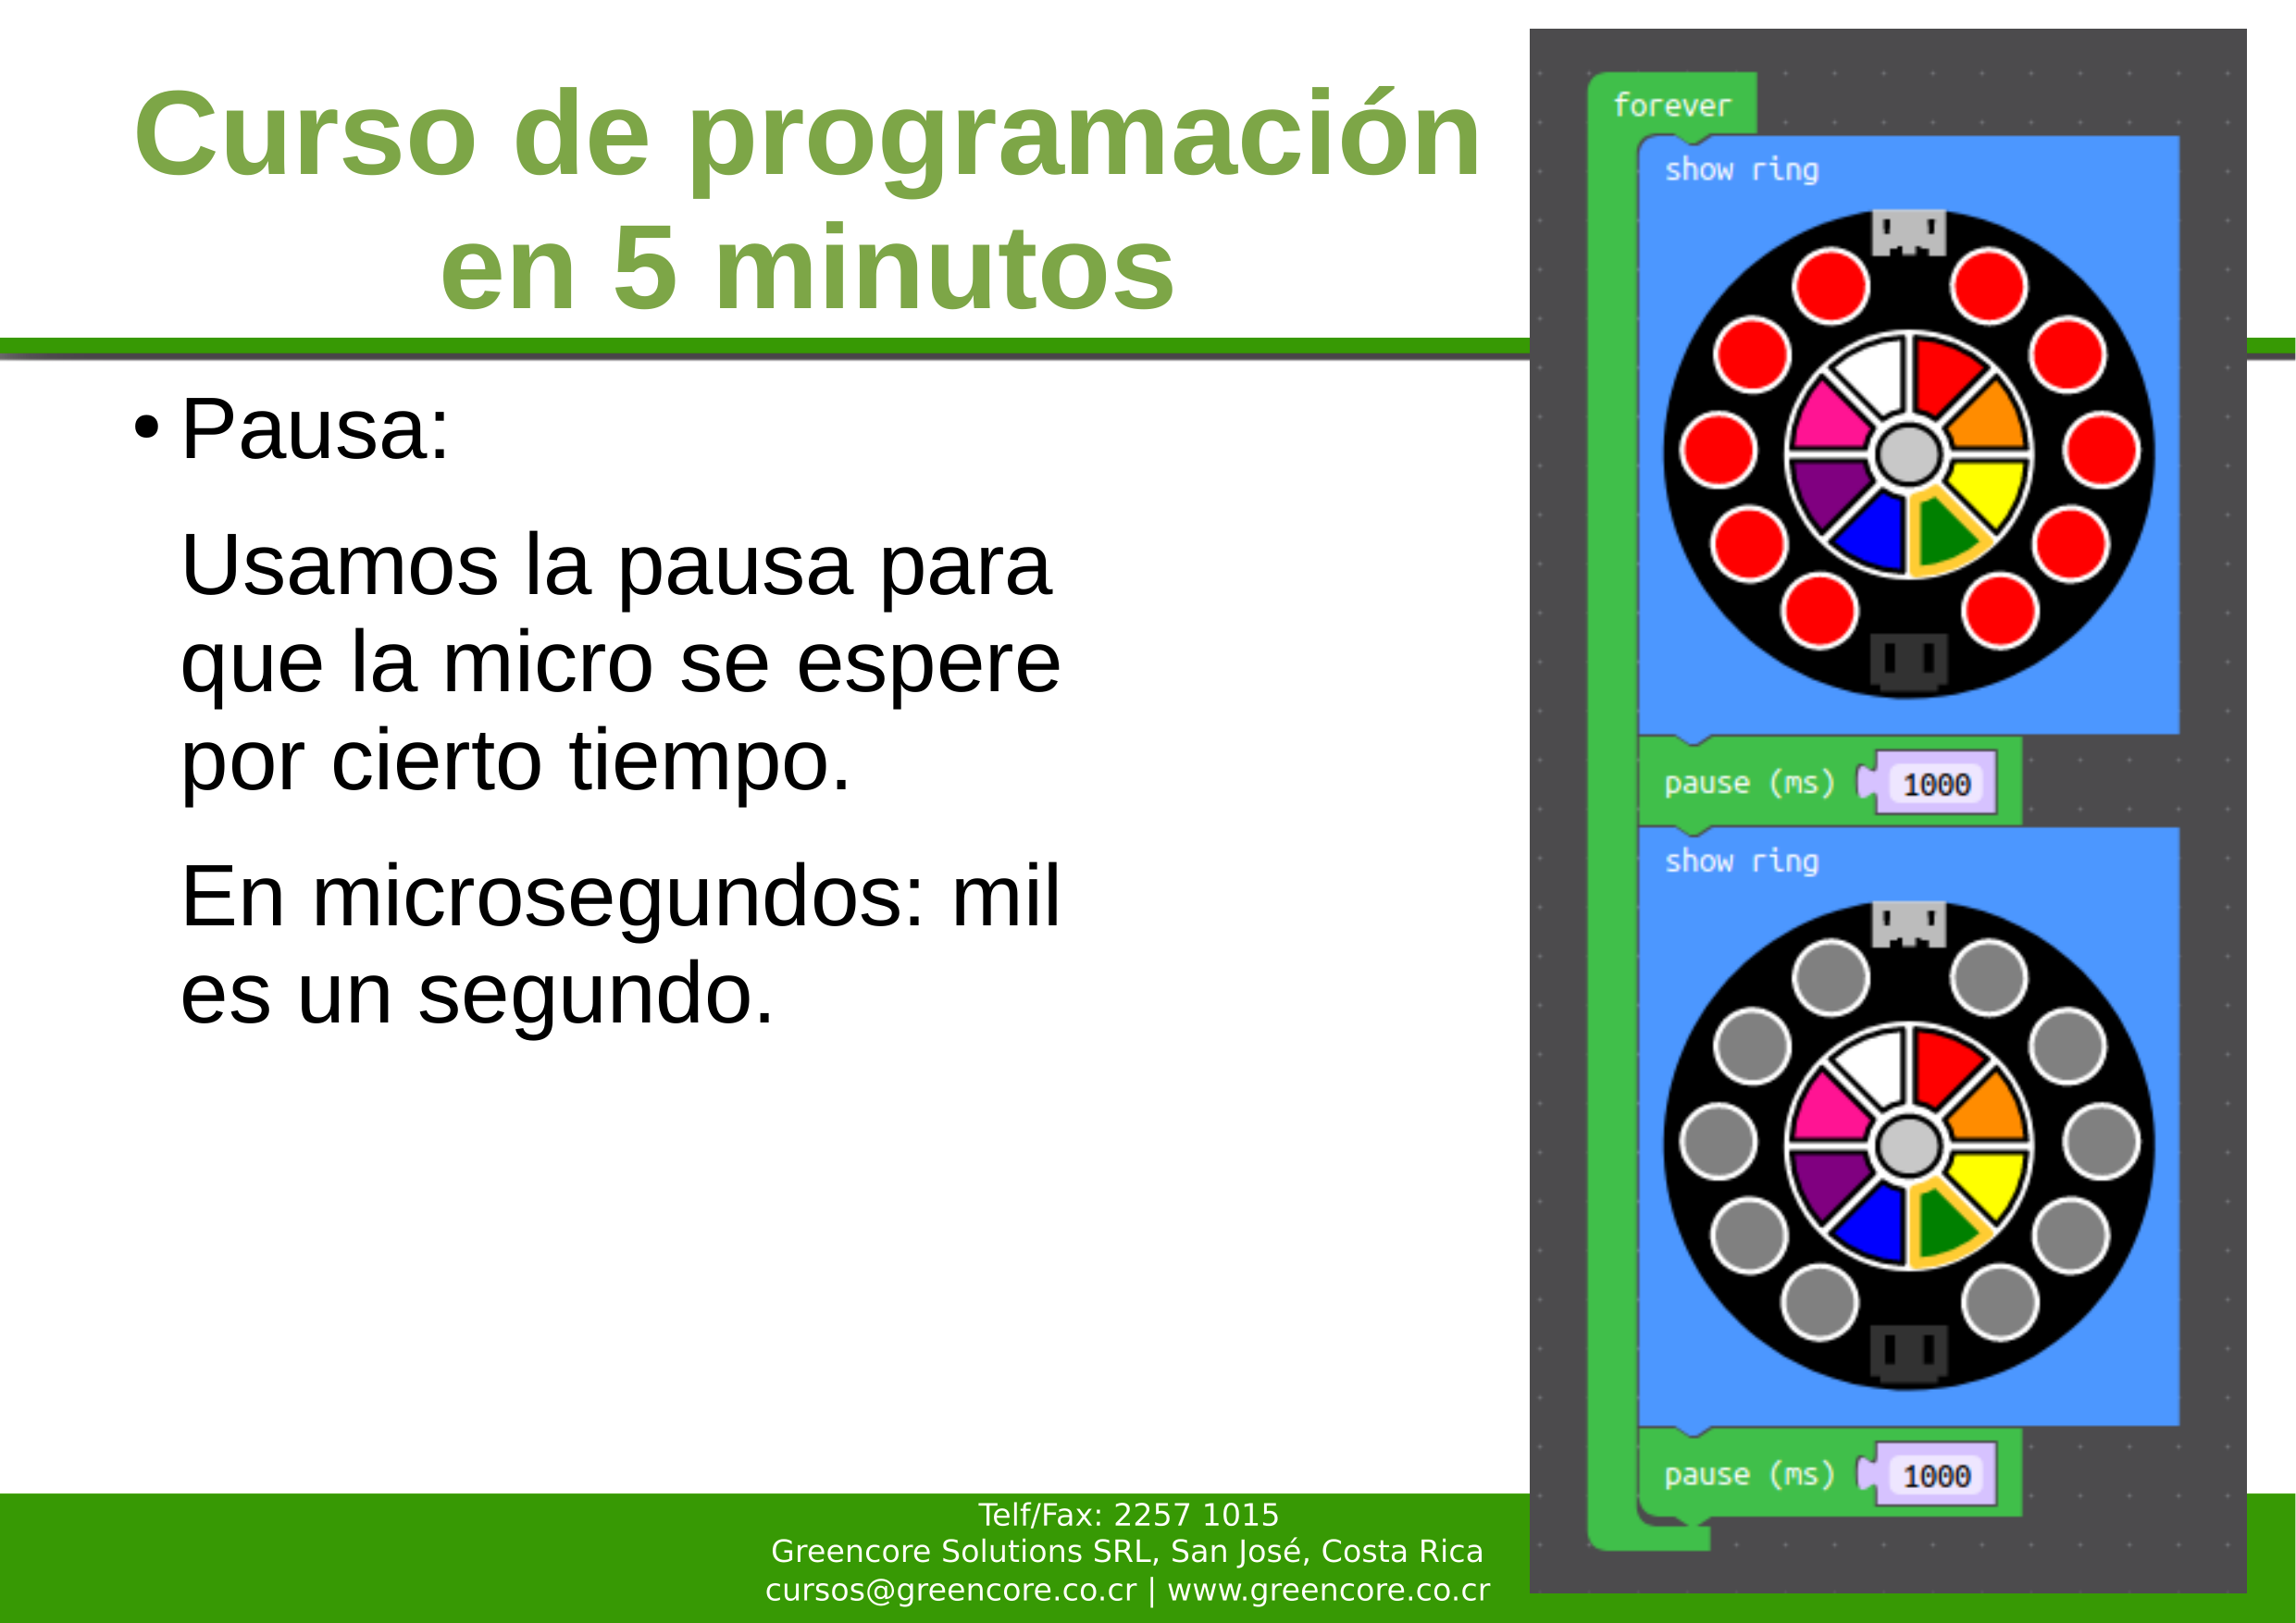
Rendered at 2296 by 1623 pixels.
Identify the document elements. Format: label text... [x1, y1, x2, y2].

title Curso de programación en 5 minutos [115, 64, 1504, 336]
picture [0, 0, 2296, 1623]
list Pausa: Usamos la pausa para que la micro se espere por cierto tiempo. En microsegundos: mil es un segundo. [115, 379, 1123, 1321]
